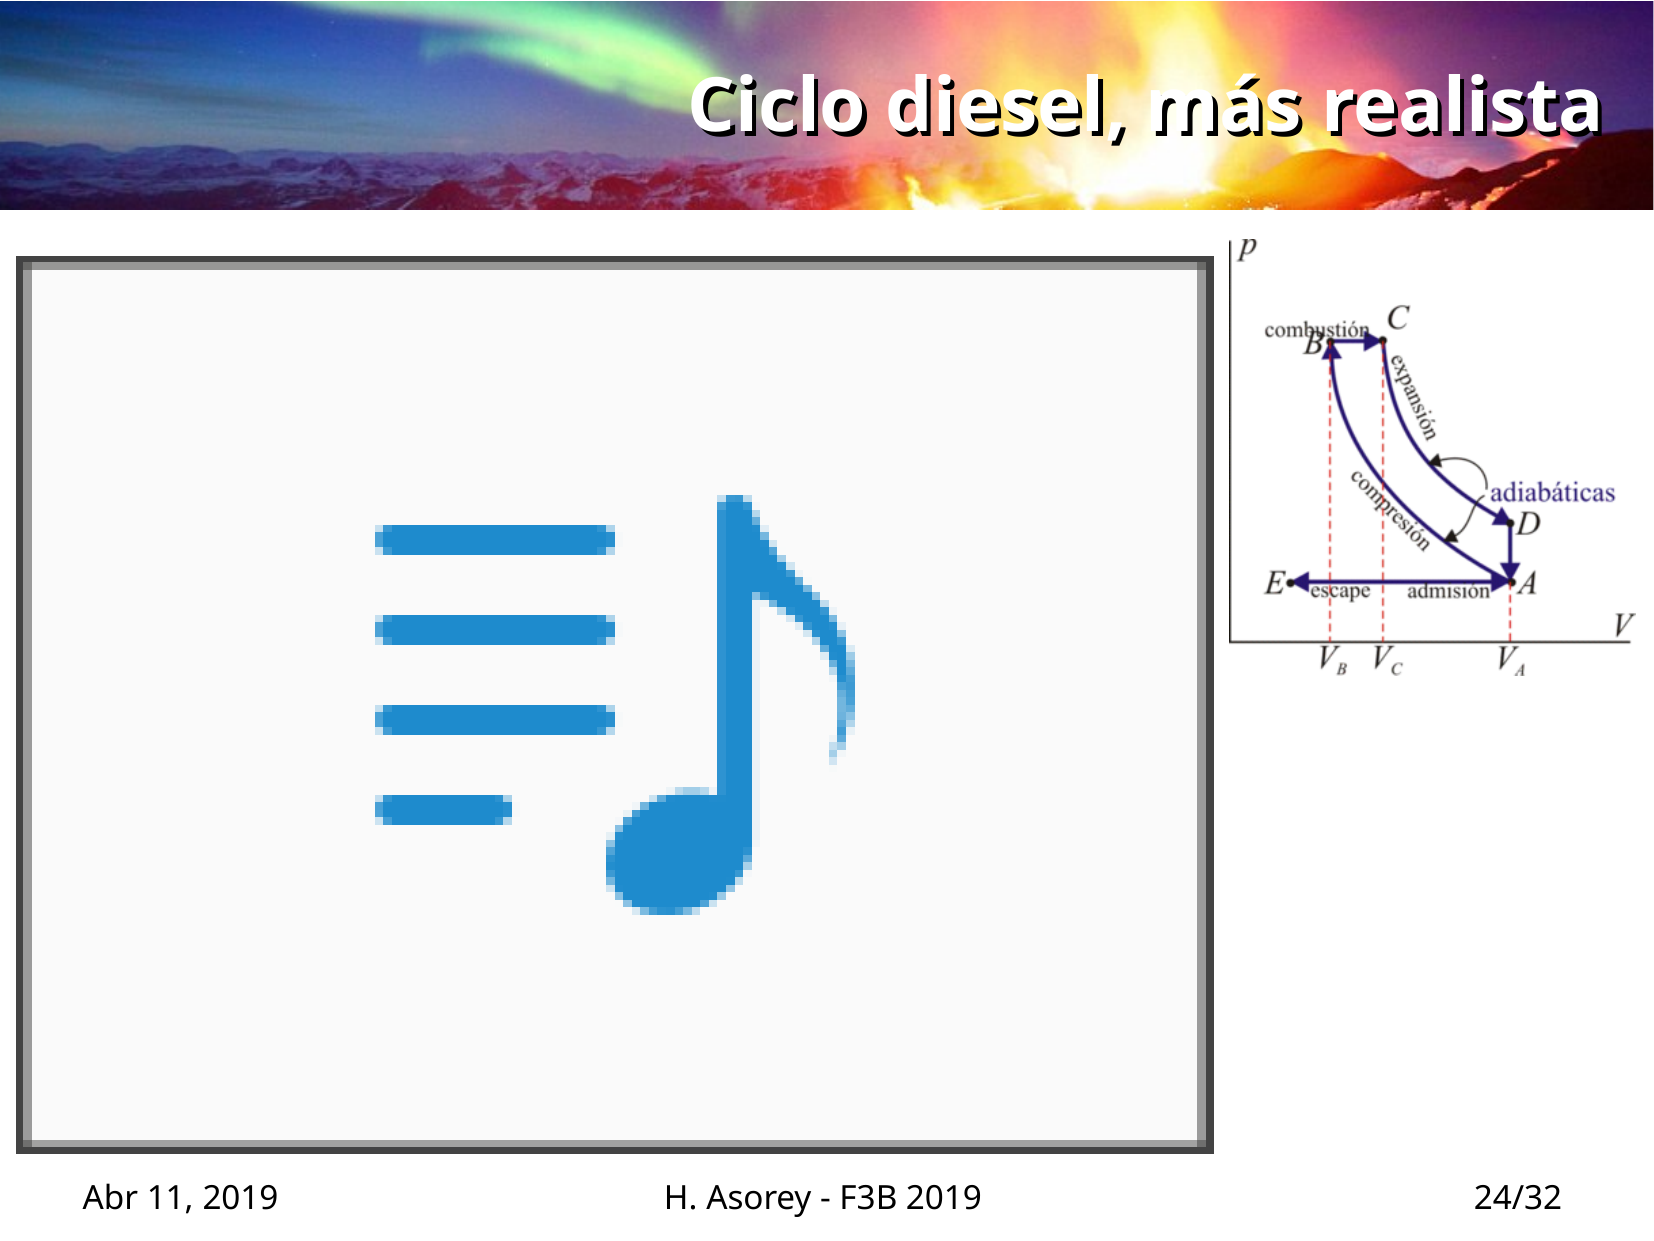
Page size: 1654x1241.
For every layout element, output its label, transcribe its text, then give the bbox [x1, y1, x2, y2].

picture [1229, 239, 1636, 676]
title Ciclo diesel, más realista [45, 15, 1606, 191]
text_box [15, 255, 1216, 1156]
picture [0, 1, 1654, 210]
